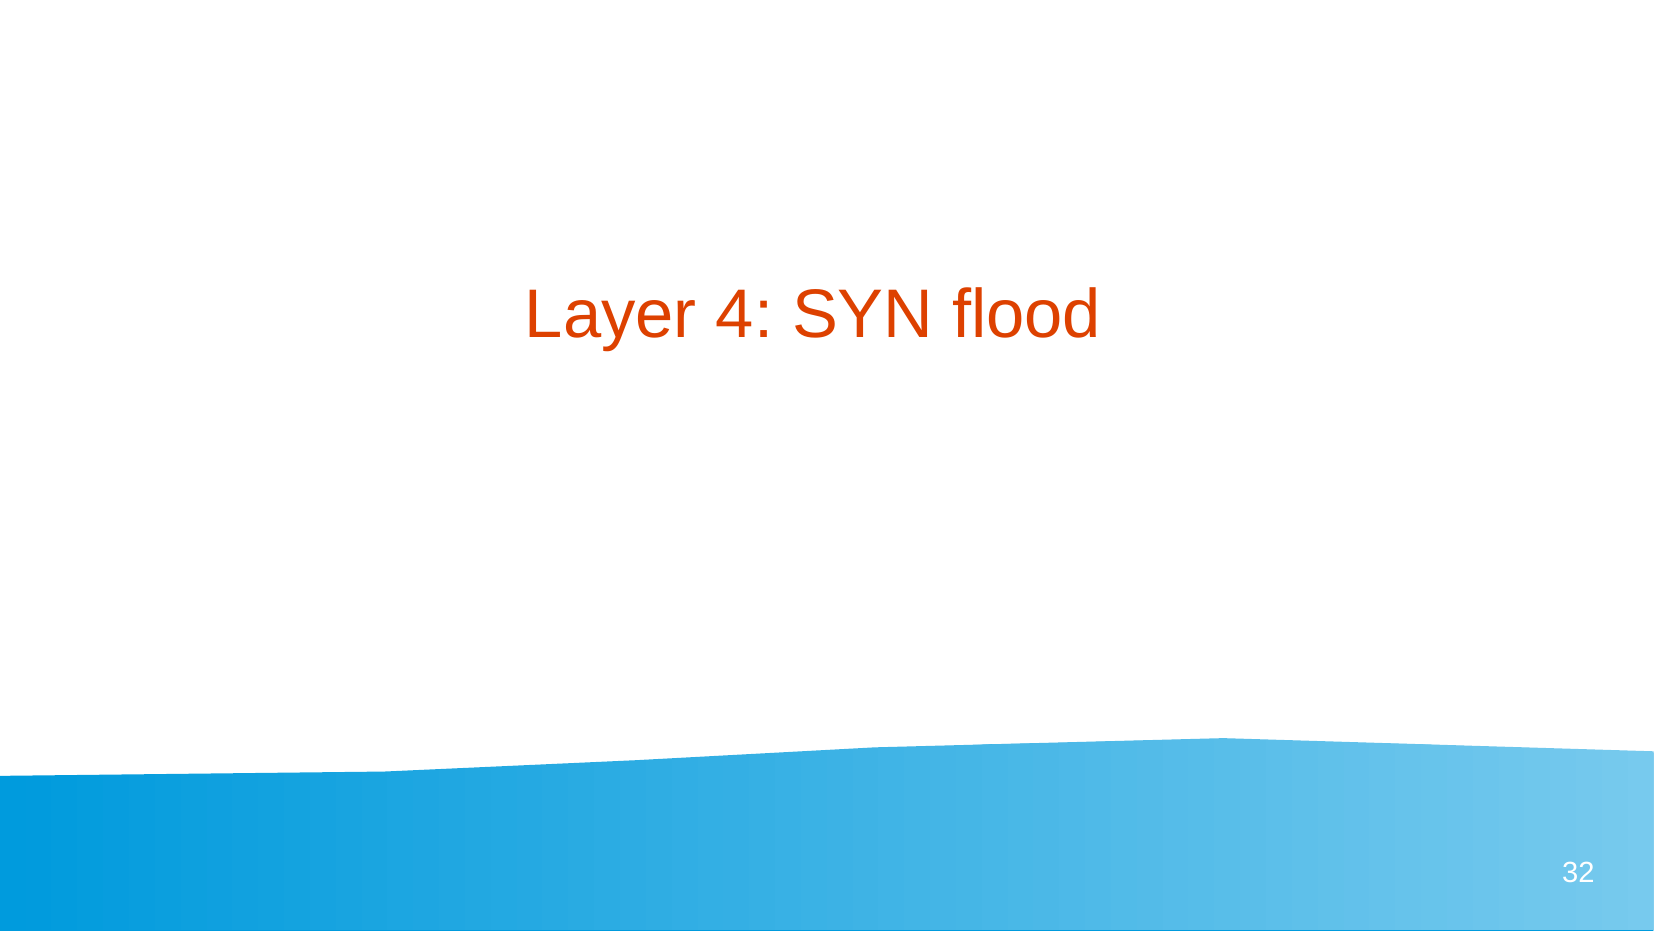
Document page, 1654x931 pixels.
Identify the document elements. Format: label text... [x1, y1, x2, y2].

title Layer 4: SYN flood [75, 225, 1552, 403]
